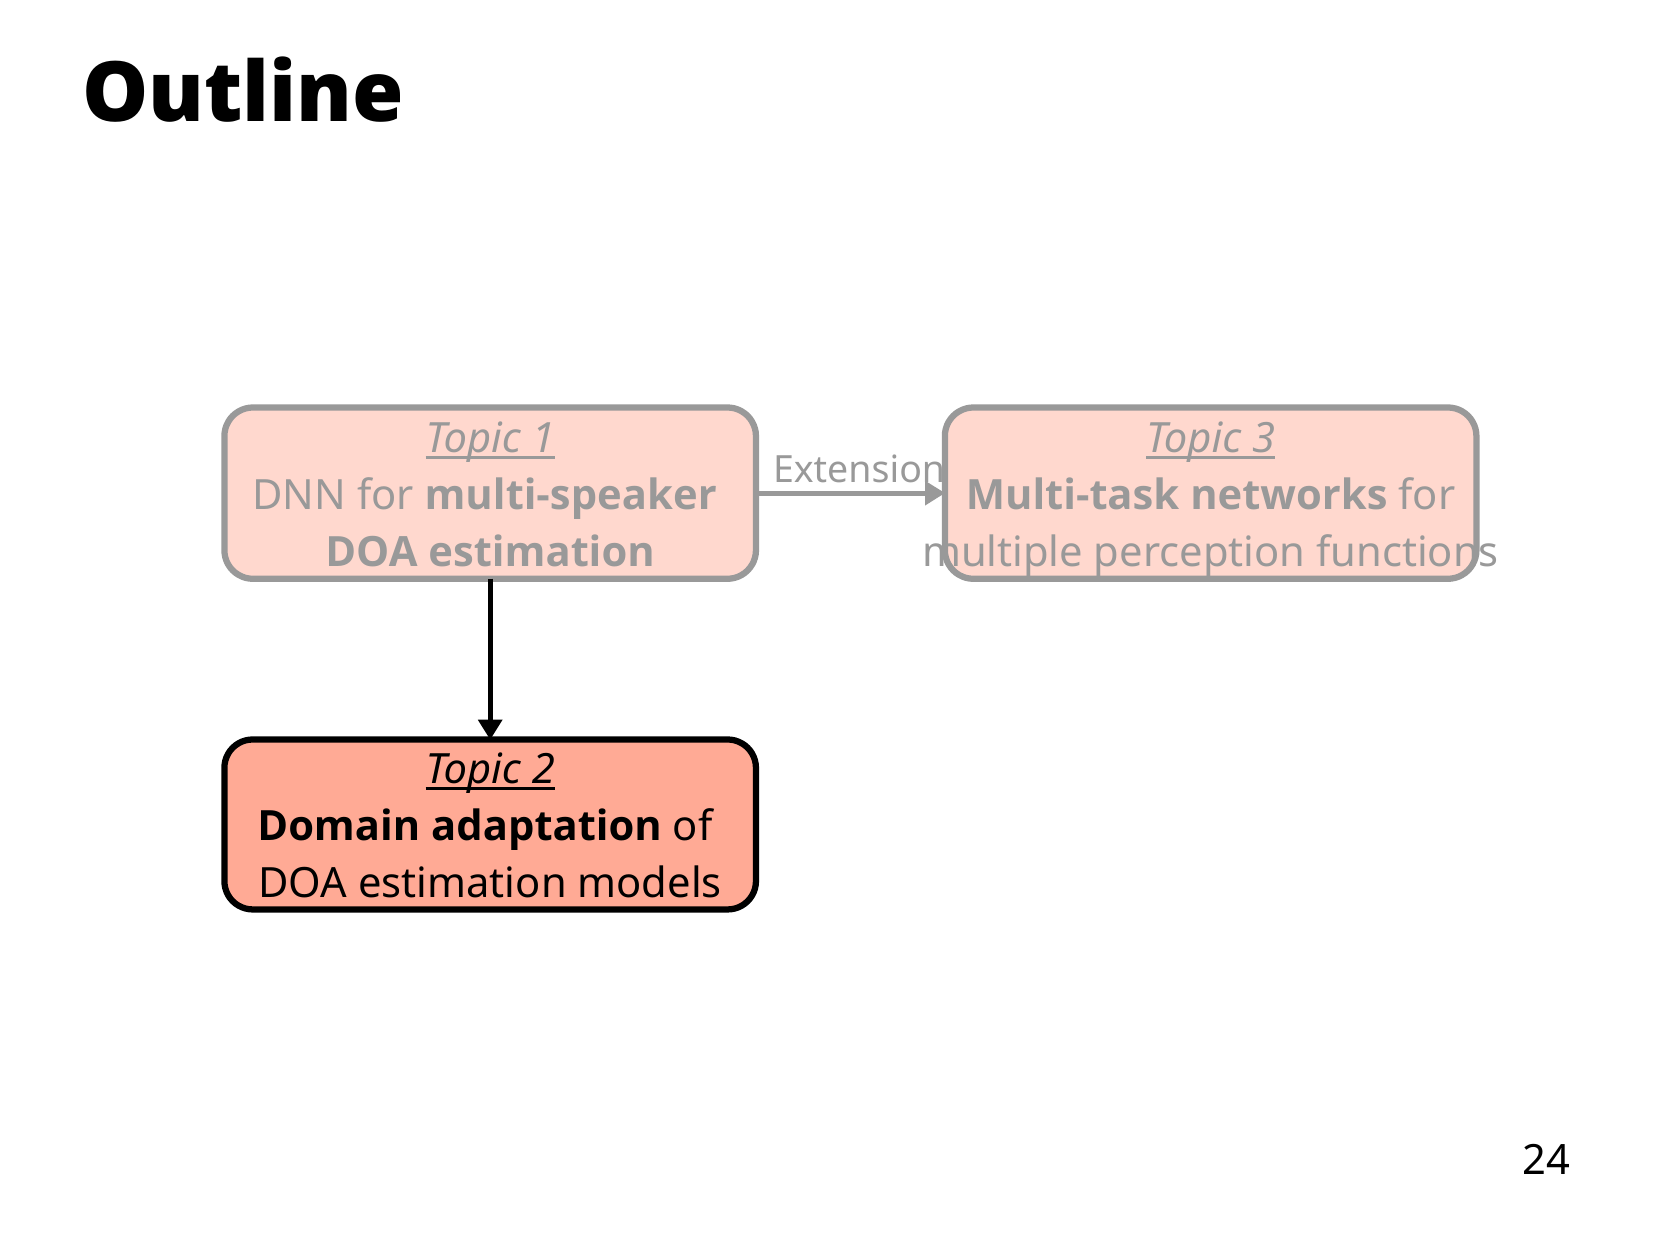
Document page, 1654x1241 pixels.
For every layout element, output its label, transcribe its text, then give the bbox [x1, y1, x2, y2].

text_box Topic 3 Multi-task networks for multiple perception functions [944, 407, 1477, 579]
title Outline [82, 37, 1571, 143]
text_box Topic 2 Domain adaptation of DOA estimation models [224, 739, 756, 910]
text_box Topic 1 DNN for multi-speaker DOA estimation [224, 407, 756, 579]
